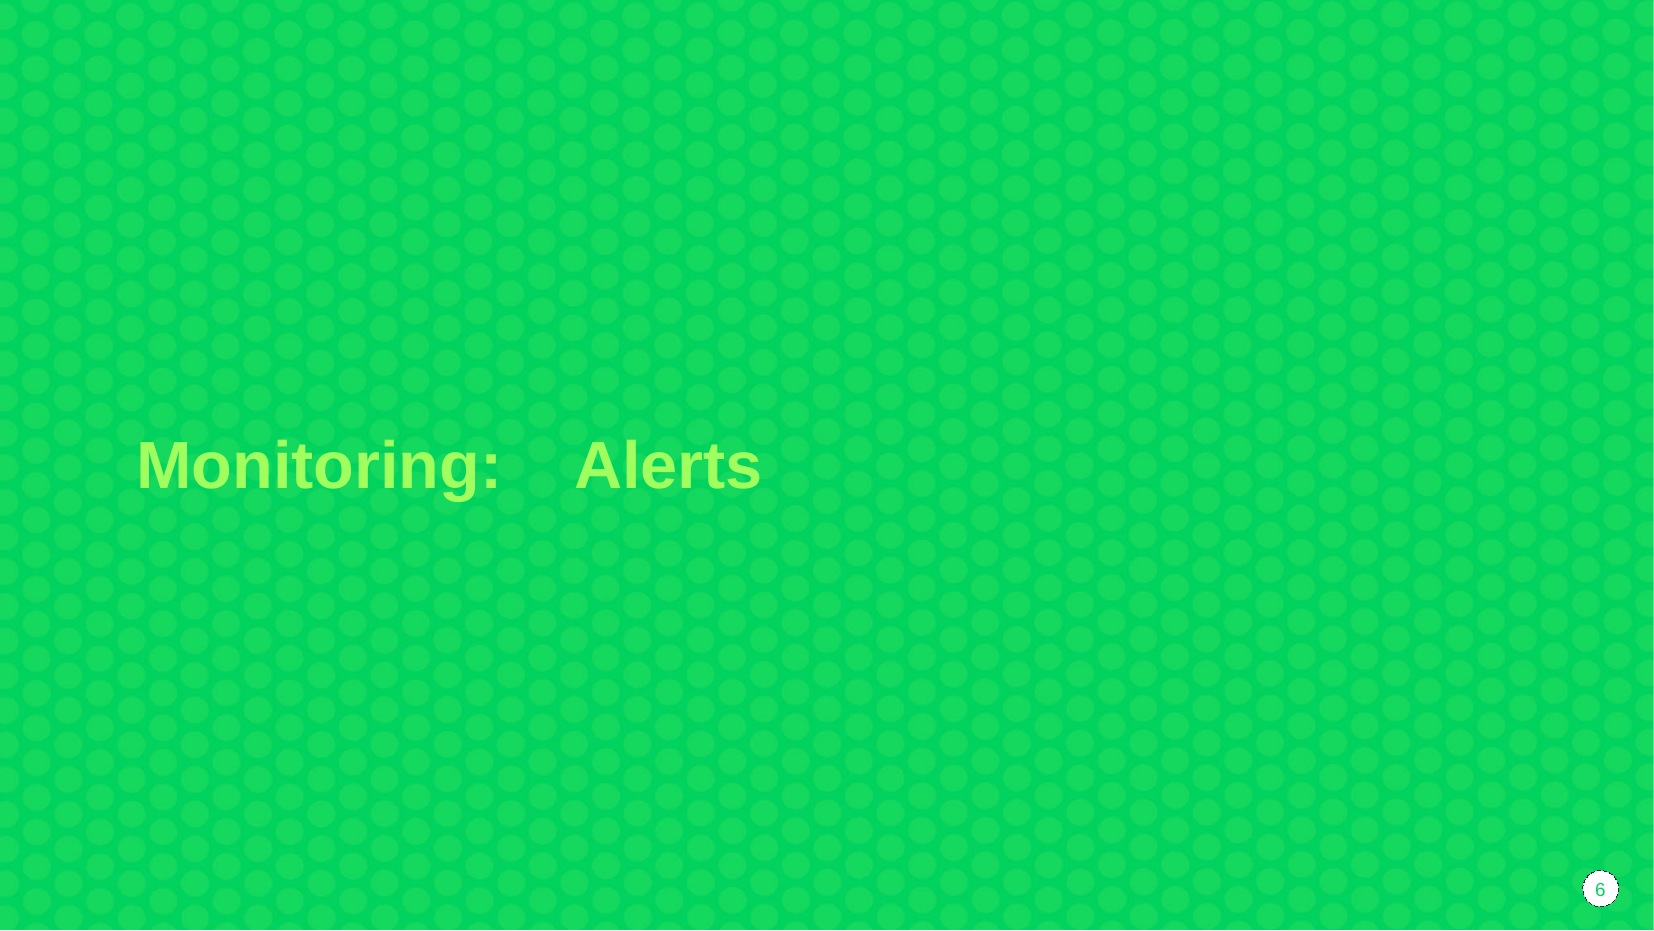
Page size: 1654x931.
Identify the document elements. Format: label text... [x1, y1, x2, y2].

picture [0, 0, 1654, 930]
title Monitoring: Alerts [121, 387, 1531, 543]
